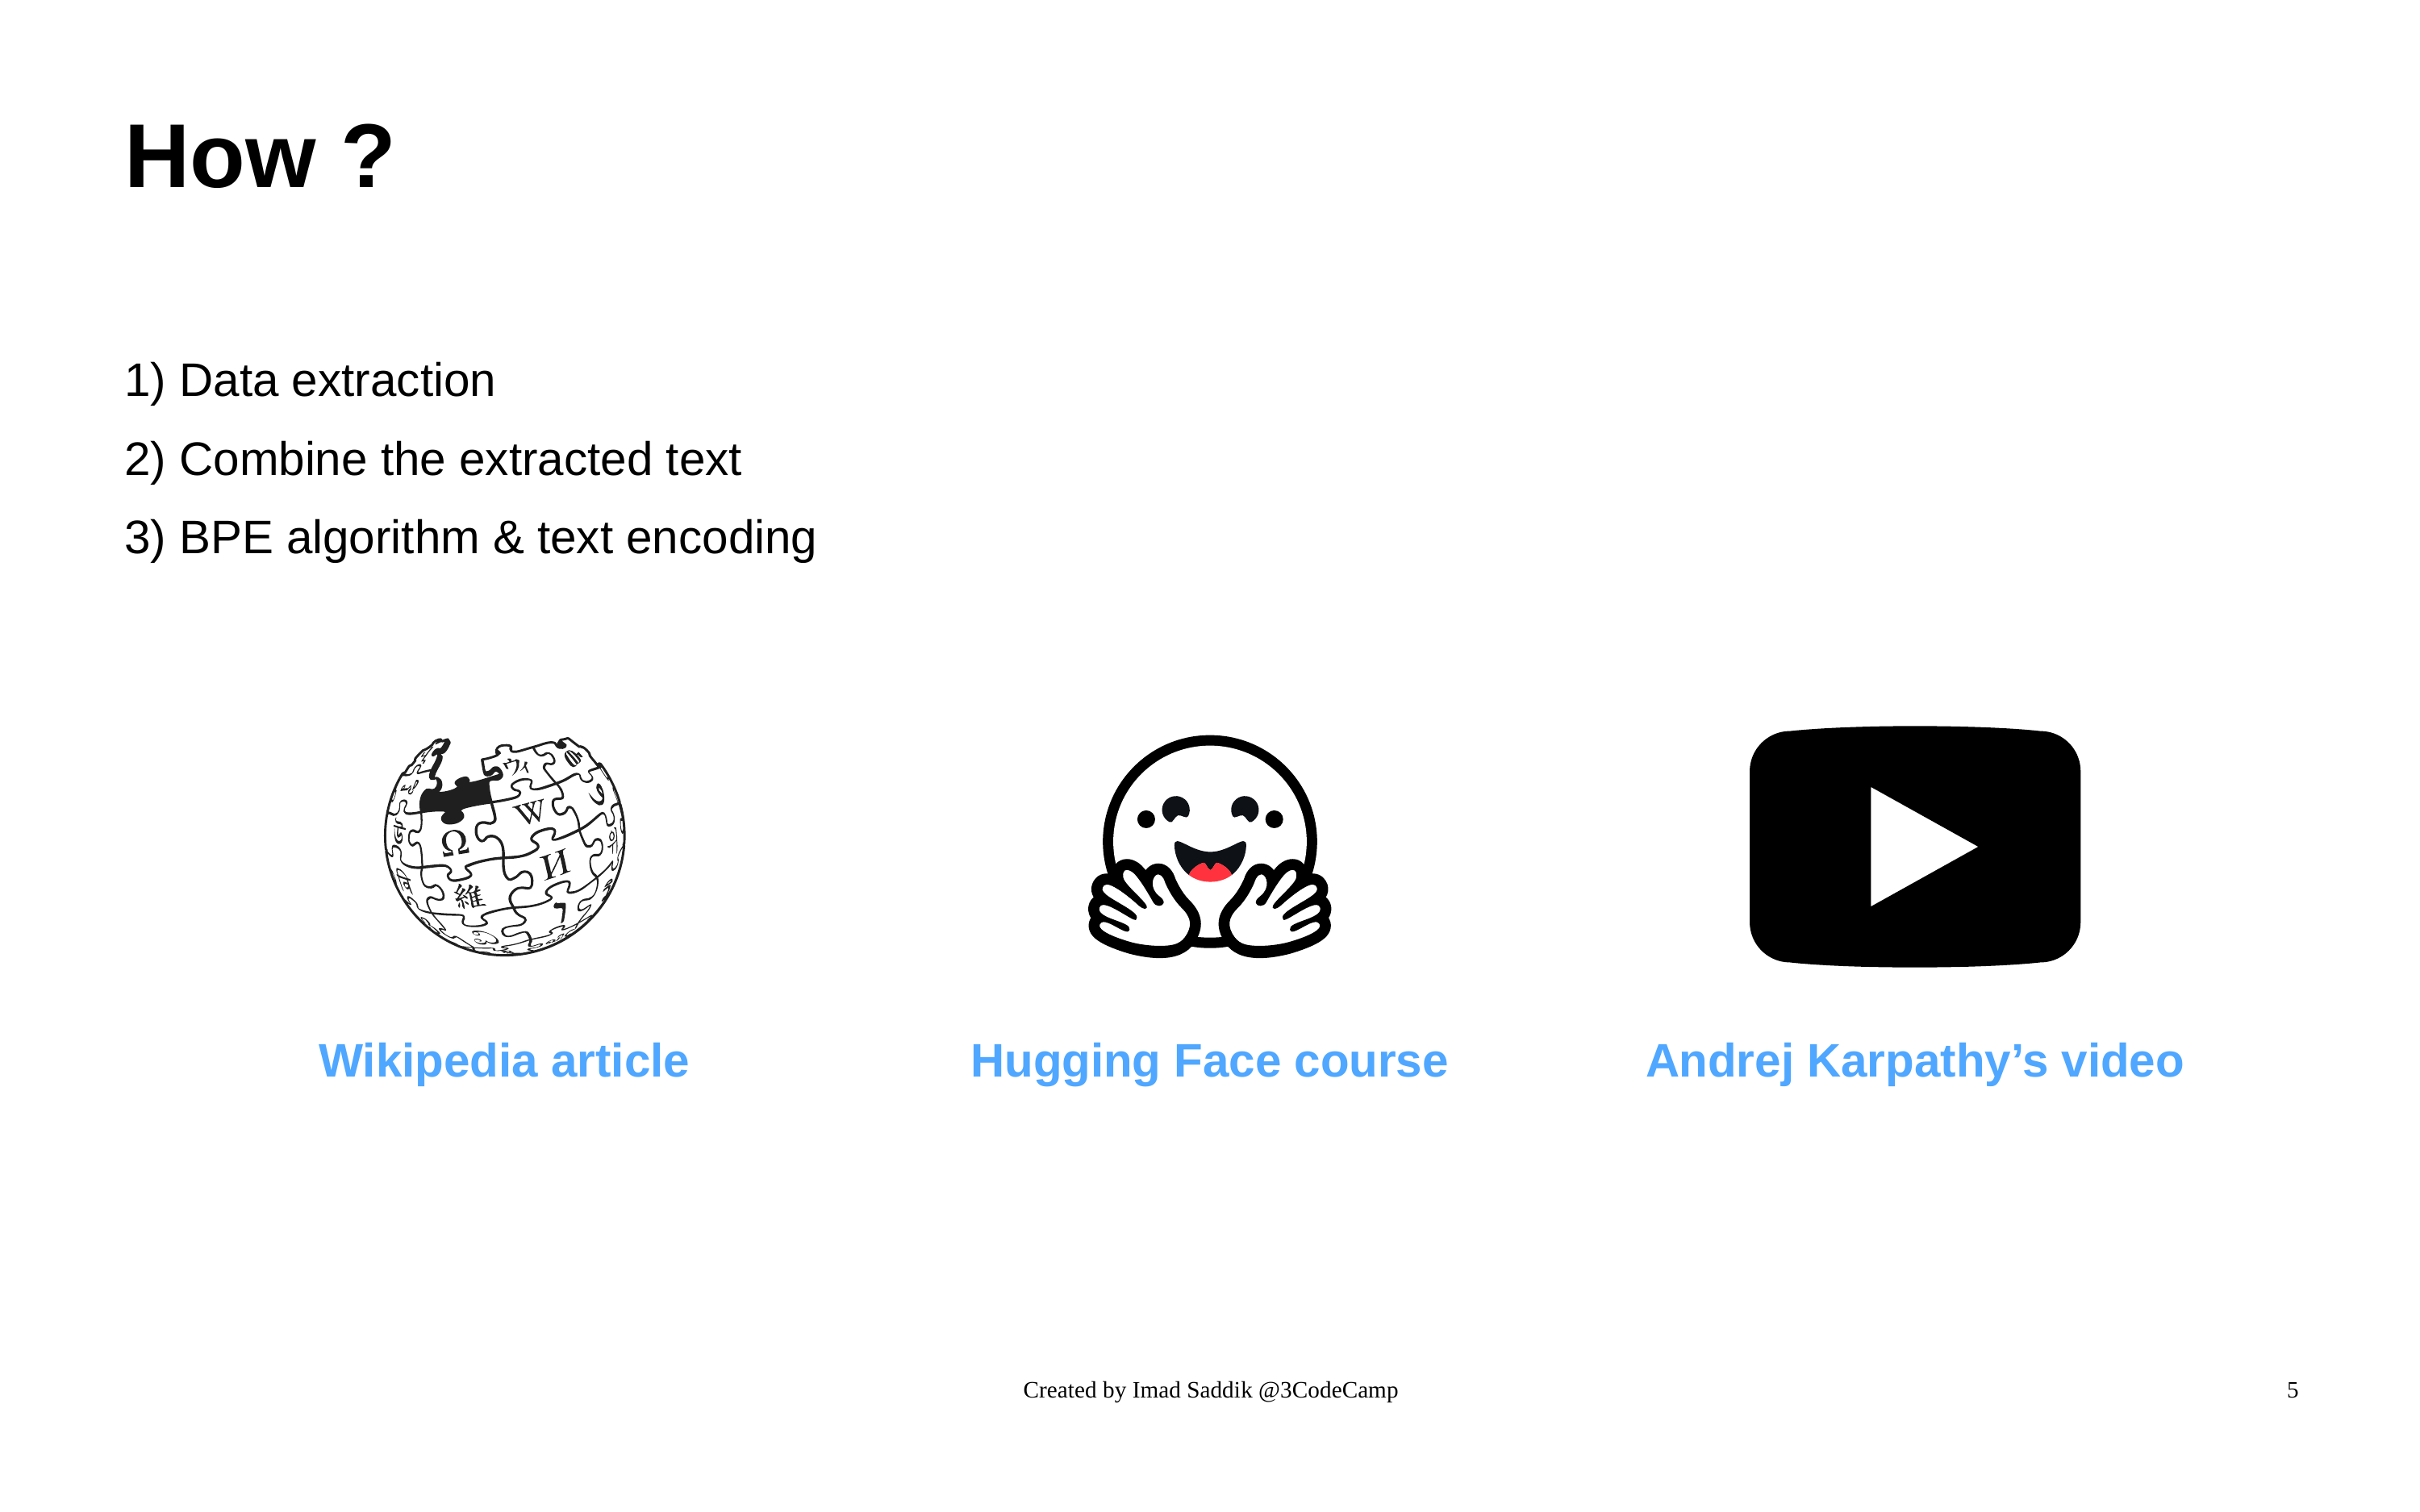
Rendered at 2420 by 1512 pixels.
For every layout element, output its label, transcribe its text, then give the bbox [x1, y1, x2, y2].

picture [1079, 726, 1341, 968]
picture [1749, 726, 2081, 968]
text_box Wikipedia article [187, 1028, 823, 1093]
text_box Data extraction Combine the extracted text BPE algorithm & text encoding [112, 322, 1634, 570]
picture [383, 726, 626, 968]
text_box How ? [112, 61, 1194, 251]
text_box Hugging Face course [892, 1028, 1528, 1093]
text_box Andrej Karpathy’s video [1597, 1028, 2233, 1093]
